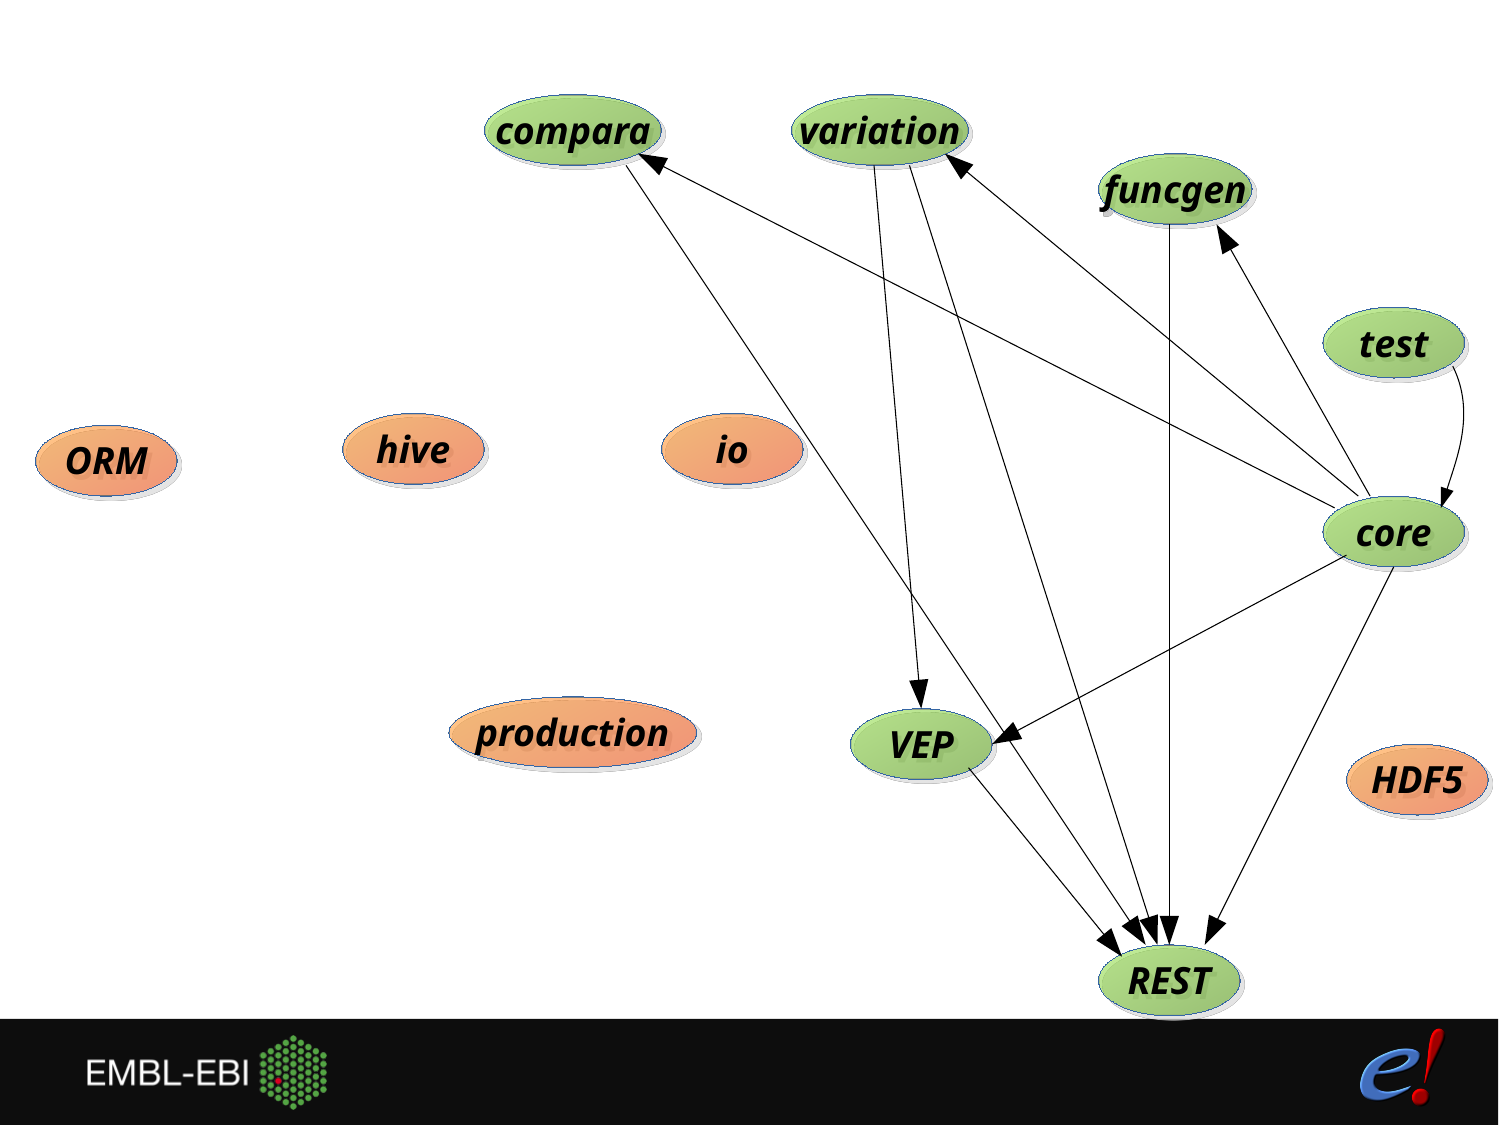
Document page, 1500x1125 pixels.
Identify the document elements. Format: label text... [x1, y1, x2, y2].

text_box ORM [35, 425, 178, 497]
text_box core [1322, 496, 1465, 567]
text_box compara [484, 94, 662, 166]
text_box io [661, 413, 804, 485]
text_box hive [342, 413, 485, 485]
text_box variation [791, 94, 969, 166]
text_box production [448, 696, 697, 768]
picture [87, 1035, 327, 1110]
text_box HDF5 [1346, 744, 1489, 816]
text_box VEP [850, 708, 993, 780]
text_box REST [1098, 944, 1241, 1016]
text_box funcgen [1098, 153, 1253, 225]
picture [1357, 1026, 1448, 1112]
text_box test [1322, 307, 1465, 379]
